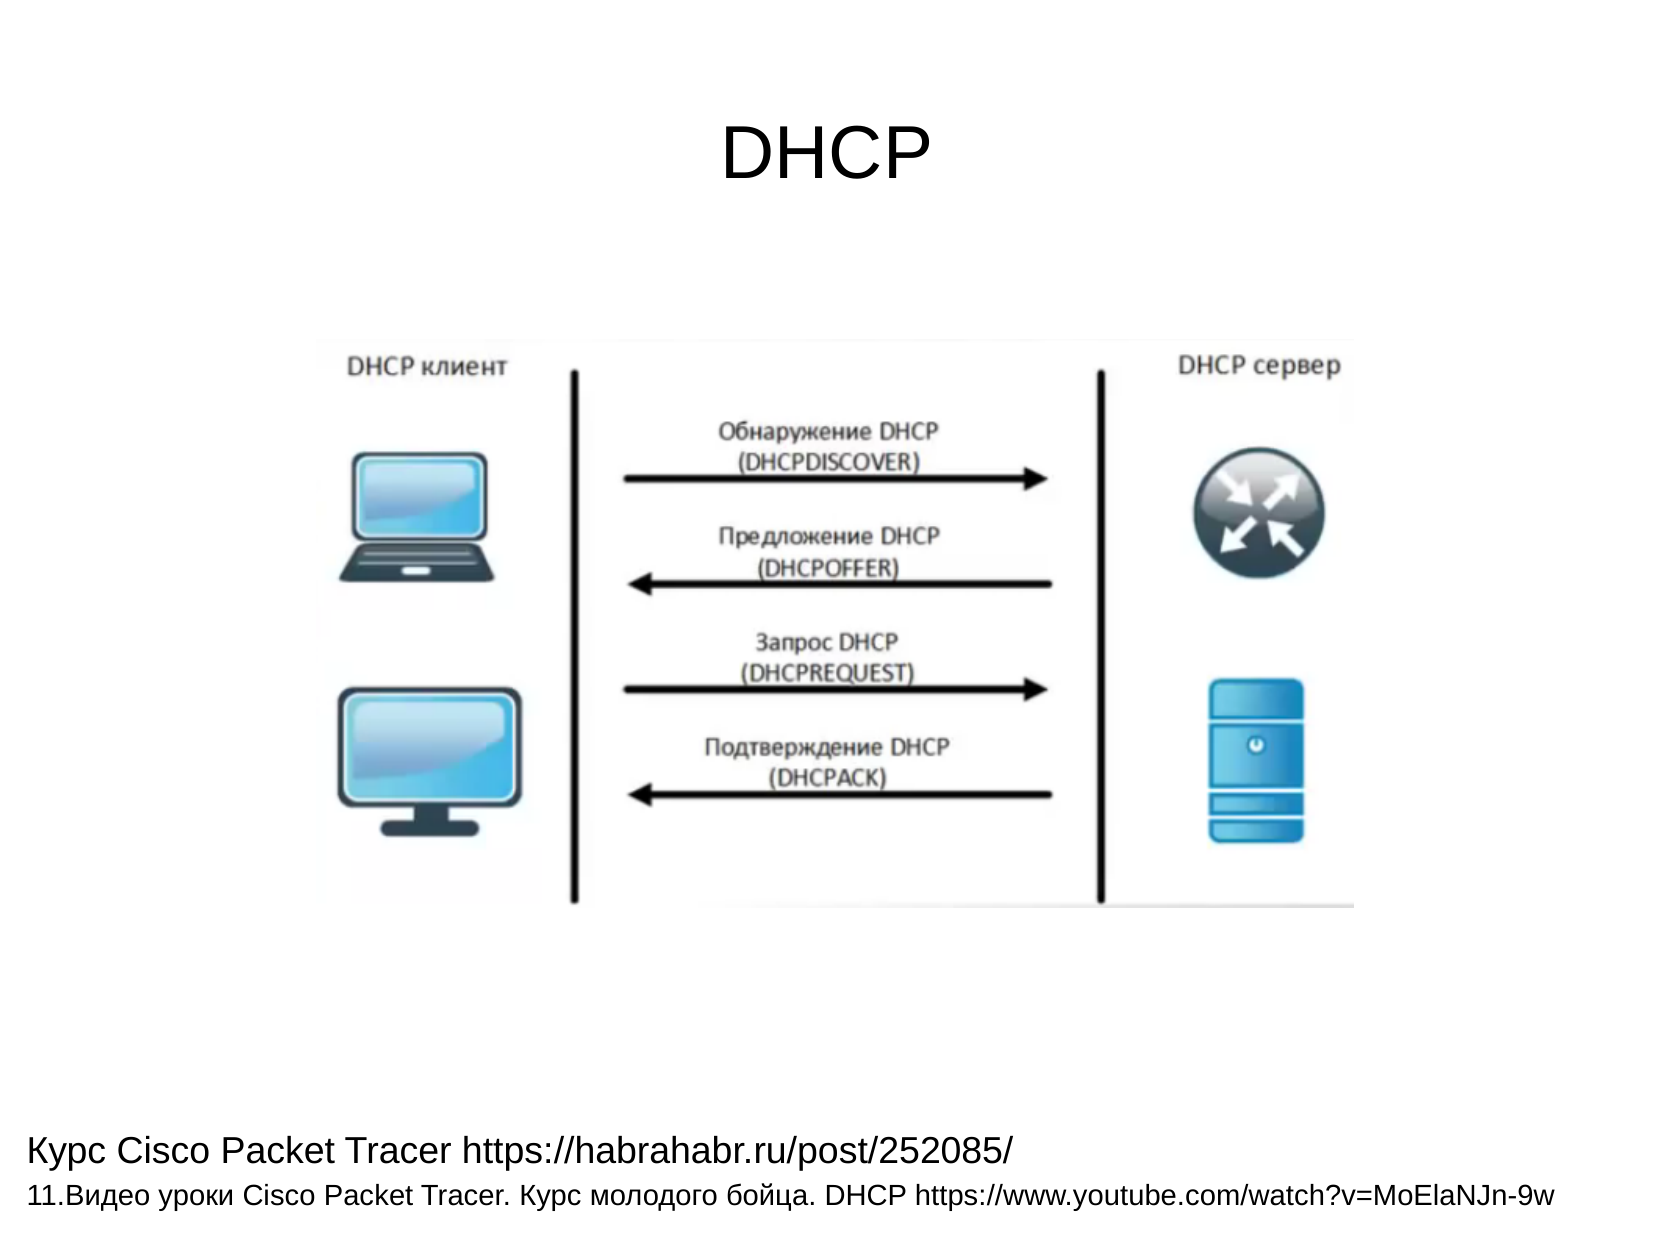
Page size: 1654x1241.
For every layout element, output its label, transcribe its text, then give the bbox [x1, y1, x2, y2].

text_box Курс Cisco Packet Tracer https://habrahabr.ru/post/252085/ 11.Видео уроки Cisco Packet Tracer. Курс молодого бойца. DHCP https://www.youtube.com/watch?v=MoElaNJn-9w [11, 1122, 1630, 1221]
title DHCP [82, 49, 1571, 257]
picture [316, 339, 1354, 908]
